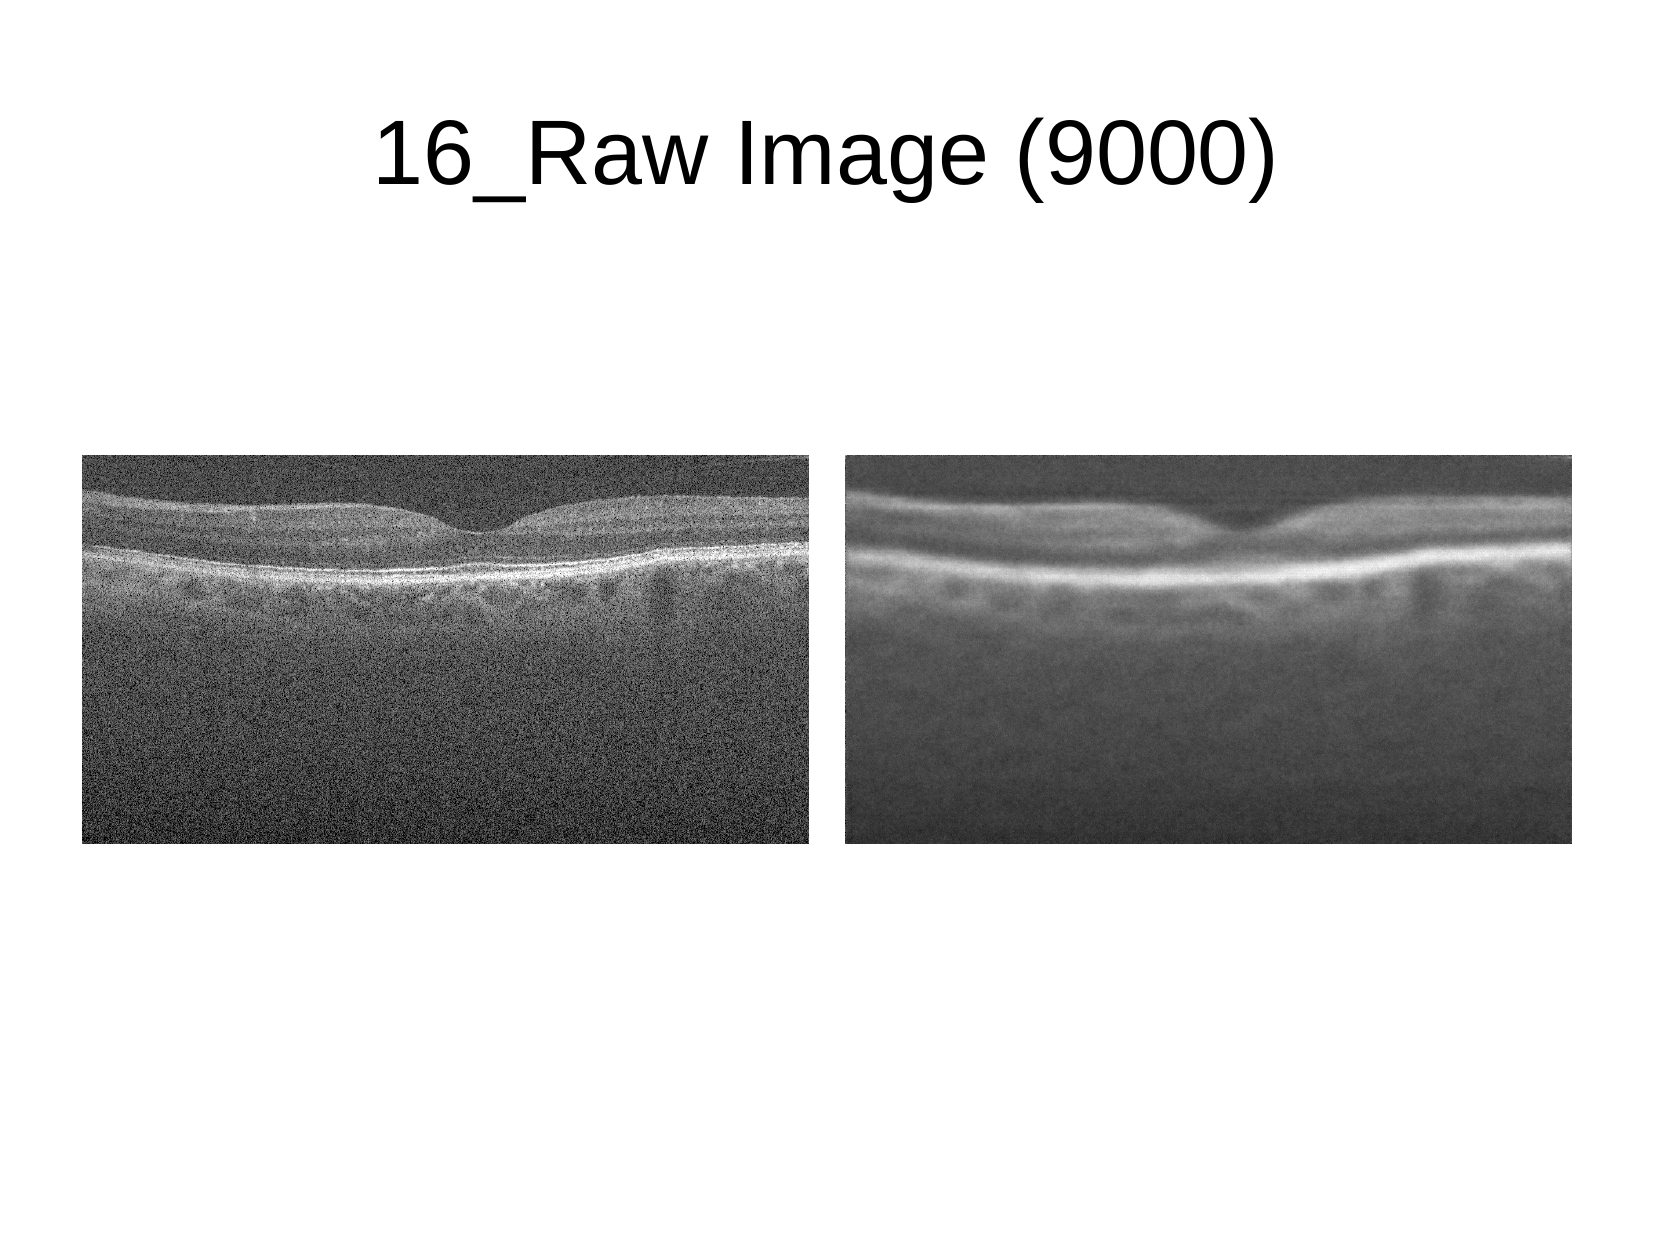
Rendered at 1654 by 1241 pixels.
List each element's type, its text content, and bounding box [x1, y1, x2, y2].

picture [82, 455, 809, 845]
title 16_Raw Image (9000) [82, 49, 1571, 257]
picture [845, 455, 1572, 845]
